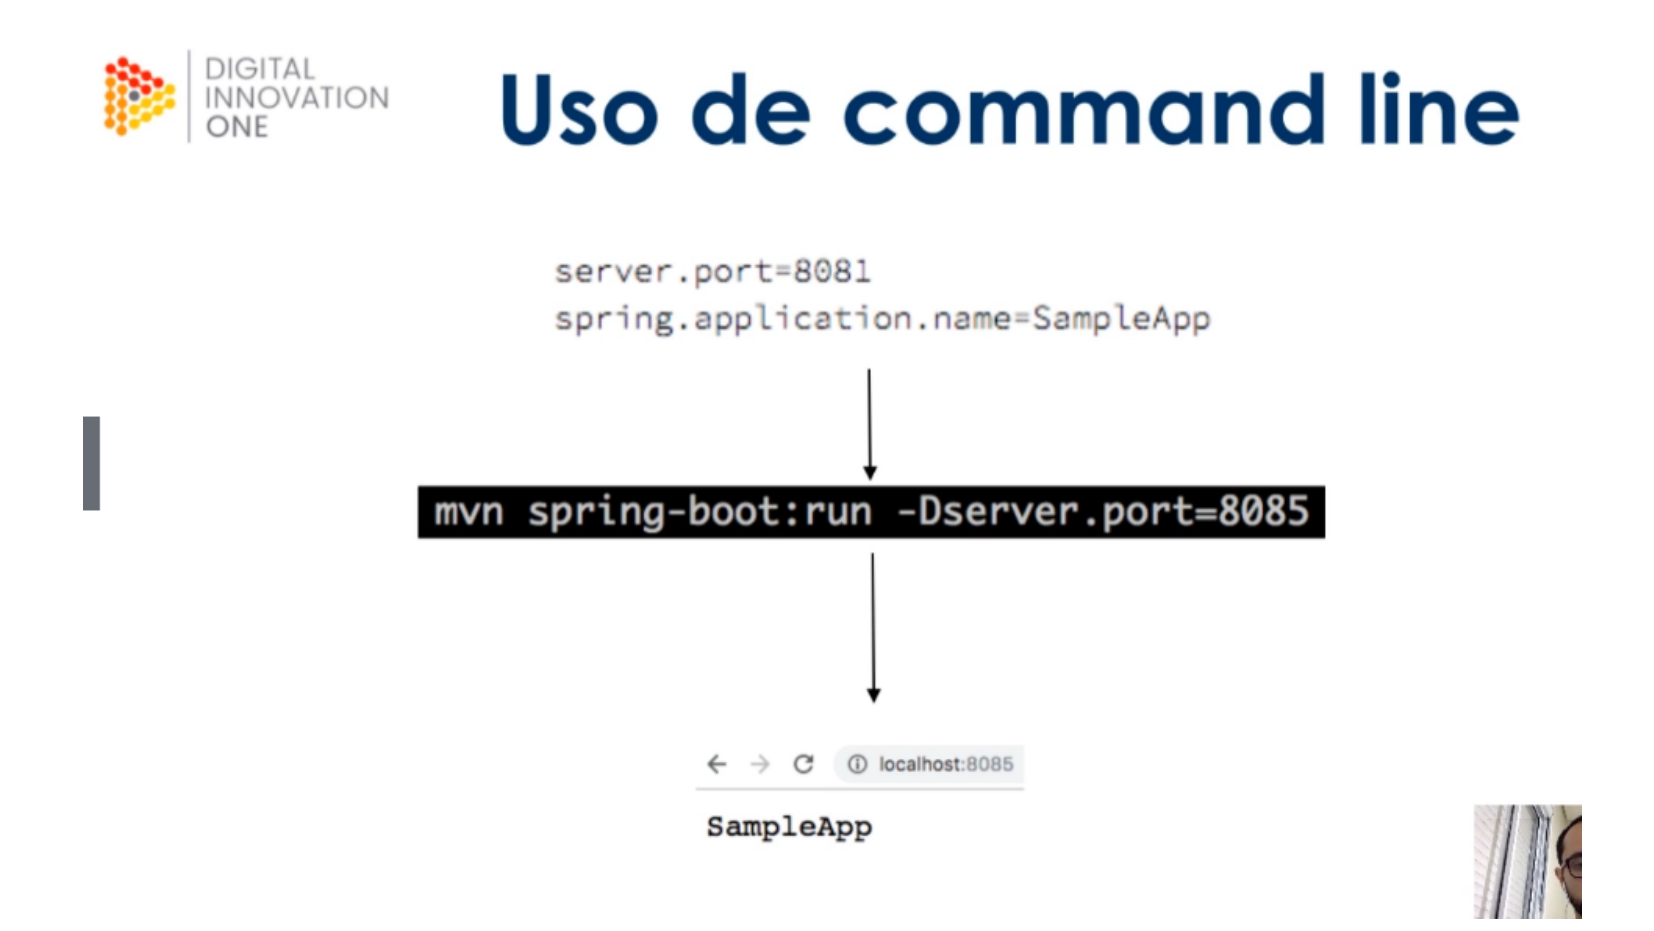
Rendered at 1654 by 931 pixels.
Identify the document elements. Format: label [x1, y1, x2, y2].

picture [83, 18, 1582, 919]
